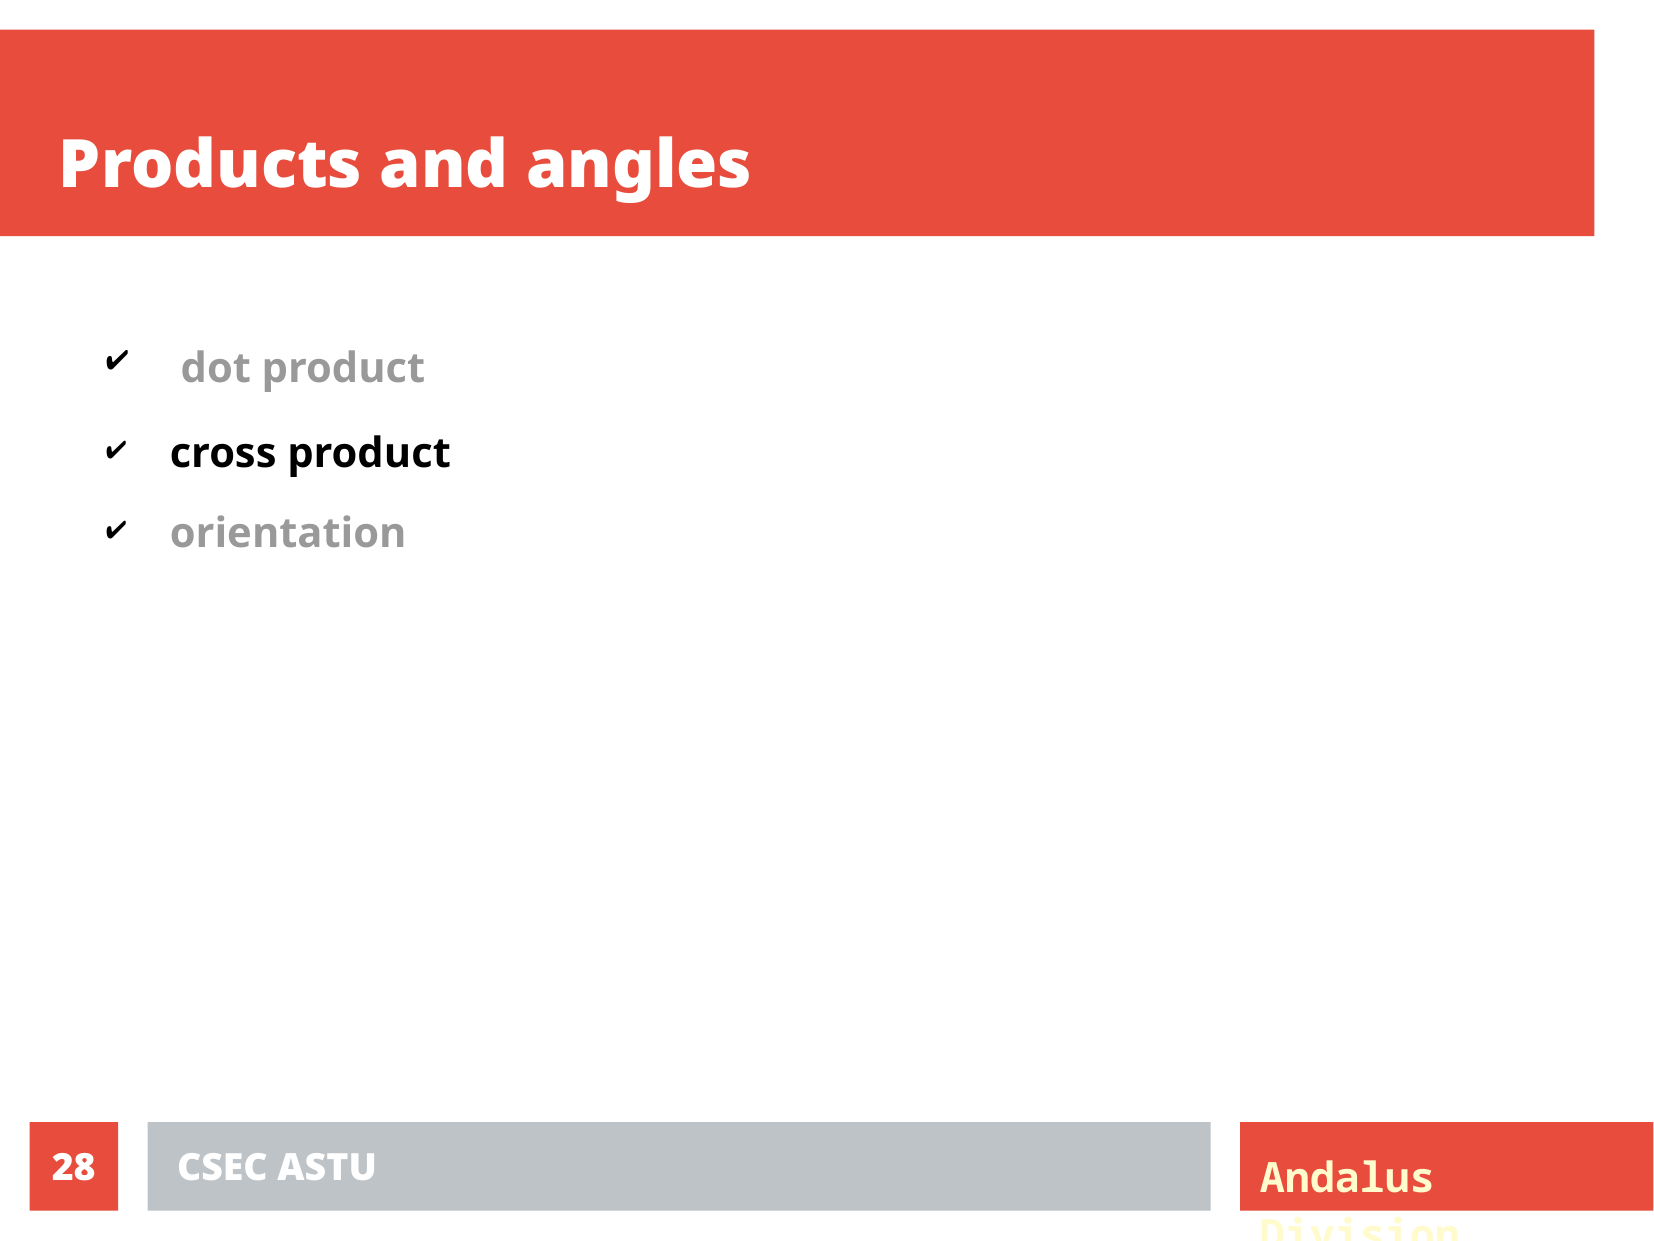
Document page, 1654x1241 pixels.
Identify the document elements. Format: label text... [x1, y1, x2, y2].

title Products and angles [59, 59, 1595, 207]
text_box Andalus Division [1245, 1140, 1636, 1197]
list dot product cross product orientation [59, 324, 1565, 1093]
